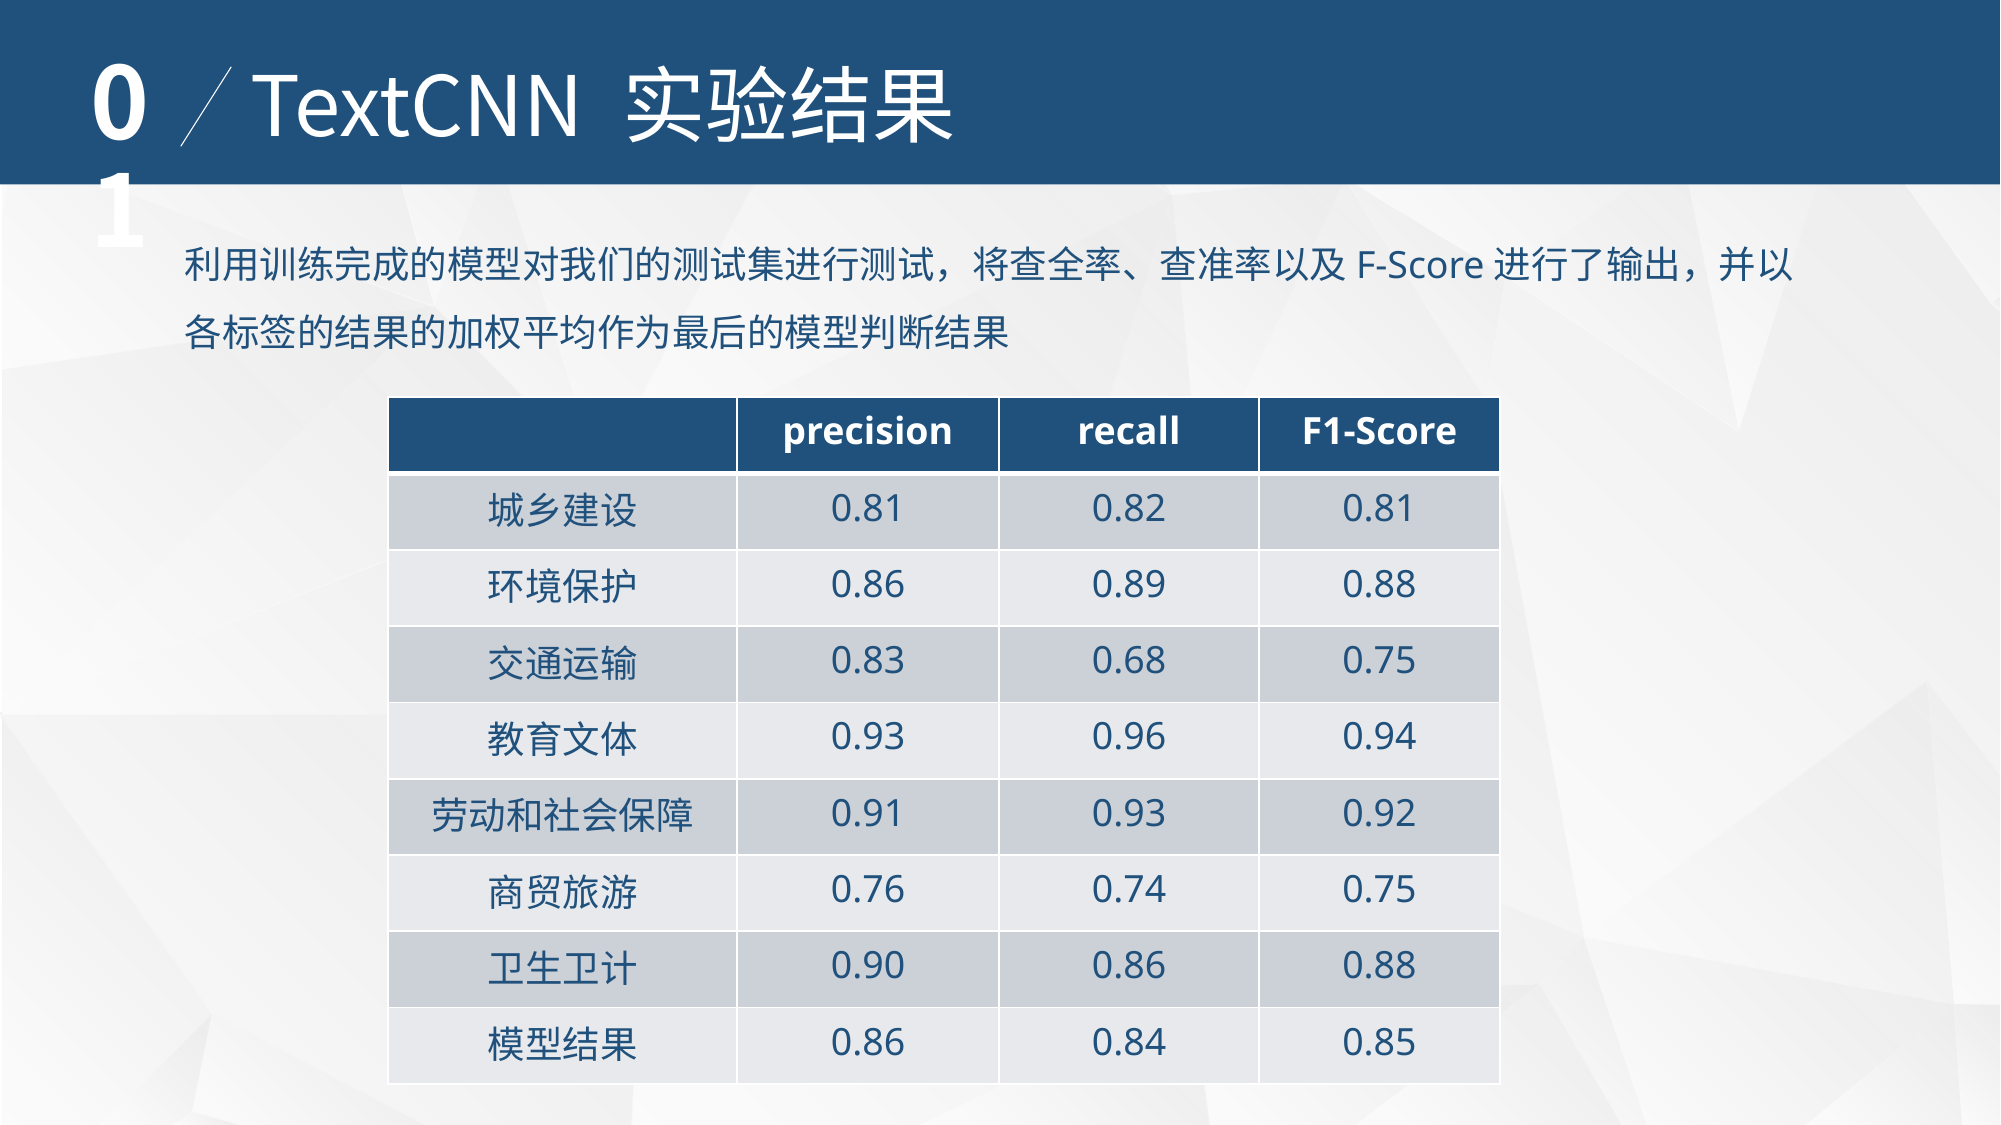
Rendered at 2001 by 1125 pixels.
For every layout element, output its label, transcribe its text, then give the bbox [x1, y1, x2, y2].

table_cell 0.92 [1260, 780, 1499, 854]
list 01 [75, 45, 218, 212]
table_cell 0.68 [1000, 627, 1258, 702]
table_cell 0.75 [1260, 627, 1499, 702]
table_cell 0.93 [738, 703, 998, 778]
table_header [389, 398, 736, 471]
table_cell 0.86 [738, 551, 998, 625]
table_header F1-Score [1260, 398, 1499, 471]
table_cell 0.94 [1260, 703, 1499, 778]
table_header recall [1000, 398, 1258, 471]
list TextCNN 实验结果 [235, 57, 1071, 139]
table_cell 教育文体 [389, 703, 736, 778]
table_cell 0.89 [1000, 551, 1258, 625]
table_cell 0.96 [1000, 703, 1258, 778]
table_cell 模型结果 [389, 1008, 736, 1083]
table_cell 0.82 [1000, 476, 1258, 549]
table_cell 0.74 [1000, 856, 1258, 930]
table_cell 0.86 [738, 1008, 998, 1083]
table_cell 环境保护 [389, 551, 736, 625]
table_cell 0.85 [1260, 1008, 1499, 1083]
table_cell 城乡建设 [389, 476, 736, 549]
table_cell 劳动和社会保障 [389, 780, 736, 854]
table_cell 0.81 [1260, 476, 1499, 549]
table_cell 0.83 [738, 627, 998, 702]
table_cell 0.88 [1260, 551, 1499, 625]
table_cell 0.76 [738, 856, 998, 930]
table_cell 商贸旅游 [389, 856, 736, 930]
table_cell 0.88 [1260, 932, 1499, 1007]
text_box 利用训练完成的模型对我们的测试集进行测试，将查全率、查准率以及F-Score进行了输出，并以各标签的结果的加权平均作为最后的模型判断结果 [169, 211, 1831, 361]
table_cell 0.75 [1260, 856, 1499, 930]
table_cell 0.91 [738, 780, 998, 854]
table_header precision [738, 398, 998, 471]
picture [0, 0, 2001, 1125]
table_cell 0.81 [738, 476, 998, 549]
table_cell 卫生卫计 [389, 932, 736, 1007]
table_cell 0.90 [738, 932, 998, 1007]
table_cell 0.84 [1000, 1008, 1258, 1083]
table_cell 0.93 [1000, 780, 1258, 854]
table_cell 0.86 [1000, 932, 1258, 1007]
table_cell 交通运输 [389, 627, 736, 702]
